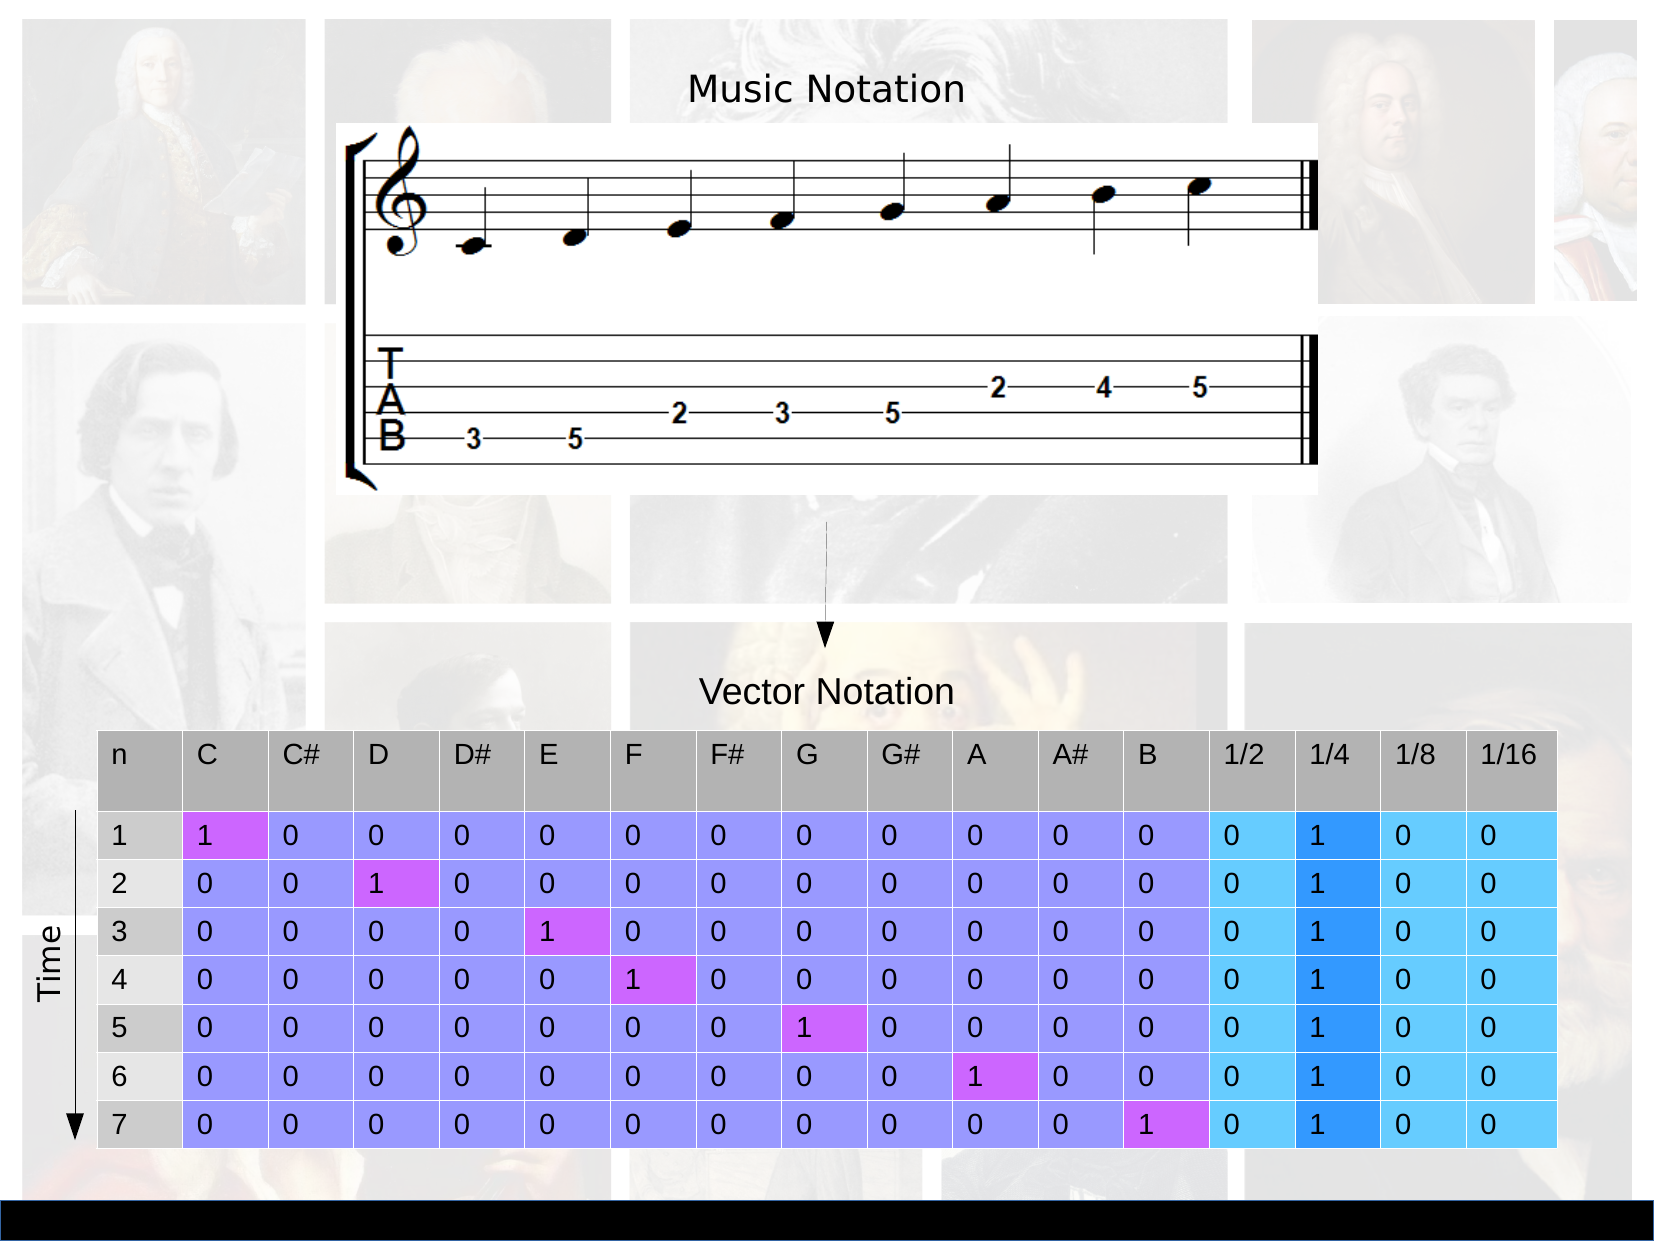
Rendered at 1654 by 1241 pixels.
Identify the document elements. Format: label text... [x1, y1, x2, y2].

table_cell 0 [868, 1101, 952, 1148]
table_cell 0 [440, 860, 524, 907]
table_cell 0 [1381, 956, 1466, 1004]
table_header 1/8 [1381, 731, 1466, 811]
table_cell 0 [1467, 1053, 1557, 1100]
table_cell 0 [440, 1005, 524, 1052]
table_cell 0 [1381, 812, 1466, 859]
table_cell 0 [269, 1005, 353, 1052]
table_header D# [440, 731, 524, 811]
table_cell 0 [269, 812, 353, 859]
table_cell 0 [1039, 1053, 1123, 1100]
table_cell 0 [1210, 1053, 1295, 1100]
table_cell 0 [354, 908, 439, 955]
table_header D [354, 731, 439, 811]
table_cell 0 [1210, 956, 1295, 1004]
table_cell 0 [440, 1101, 524, 1148]
text_box Music Notation [672, 60, 982, 119]
table_header A# [1039, 731, 1123, 811]
table_cell 0 [183, 1053, 268, 1100]
table_cell 0 [183, 860, 268, 907]
table_cell 0 [868, 908, 952, 955]
table_cell 0 [1124, 1053, 1209, 1100]
table_cell 0 [611, 812, 696, 859]
table_cell 0 [354, 1053, 439, 1100]
table_header B [1124, 731, 1209, 811]
table_cell 0 [1381, 1005, 1466, 1052]
table_cell 0 [697, 1101, 781, 1148]
table_cell 0 [782, 956, 867, 1004]
table_cell 0 [269, 860, 353, 907]
table_cell 0 [1467, 956, 1557, 1004]
table_cell 4 [98, 956, 182, 1004]
table_cell 1 [1296, 908, 1380, 955]
table_cell 0 [183, 956, 268, 1004]
table_cell 0 [525, 1101, 610, 1148]
table_cell 0 [525, 860, 610, 907]
table_cell 0 [440, 908, 524, 955]
table_header F# [697, 731, 781, 811]
picture [336, 123, 1318, 496]
table_cell 0 [611, 908, 696, 955]
table_cell 0 [525, 1005, 610, 1052]
table_cell 0 [1210, 908, 1295, 955]
table_cell 1 [1296, 956, 1380, 1004]
table_cell 0 [953, 908, 1038, 955]
table_header F [611, 731, 696, 811]
table_cell 0 [354, 956, 439, 1004]
table_header G# [868, 731, 952, 811]
text_box Vector Notation [684, 663, 970, 721]
table_header E [525, 731, 610, 811]
table_cell 0 [354, 1005, 439, 1052]
table_cell 0 [782, 860, 867, 907]
table_cell 0 [782, 812, 867, 859]
table_header G [782, 731, 867, 811]
table_cell 0 [868, 860, 952, 907]
table_cell 7 [98, 1101, 182, 1148]
table_cell 0 [697, 1053, 781, 1100]
table_cell 1 [1296, 1053, 1380, 1100]
table_cell 3 [98, 908, 182, 955]
table_cell 0 [183, 908, 268, 955]
table_cell 0 [440, 812, 524, 859]
table_cell 0 [269, 908, 353, 955]
table_cell 0 [782, 1101, 867, 1148]
table_cell 0 [440, 956, 524, 1004]
table_cell 1 [525, 908, 610, 955]
table_cell 0 [611, 1005, 696, 1052]
table_cell 0 [1381, 1101, 1466, 1148]
table_cell 0 [1039, 908, 1123, 955]
table_cell 0 [953, 860, 1038, 907]
table_cell 0 [1124, 812, 1209, 859]
table_cell 1 [782, 1005, 867, 1052]
table_cell 5 [98, 1005, 182, 1052]
table_cell 0 [525, 956, 610, 1004]
table_cell 0 [1467, 1005, 1557, 1052]
table_cell 0 [868, 1053, 952, 1100]
table_cell 0 [868, 1005, 952, 1052]
table_cell 0 [697, 860, 781, 907]
table_cell 0 [354, 812, 439, 859]
table_cell 0 [868, 956, 952, 1004]
table_cell 0 [440, 1053, 524, 1100]
table_cell 0 [525, 812, 610, 859]
table_cell 0 [611, 860, 696, 907]
table_cell 0 [697, 908, 781, 955]
table_cell 0 [611, 1101, 696, 1148]
table_header 1/4 [1296, 731, 1380, 811]
table_cell 0 [269, 956, 353, 1004]
table_cell 0 [1381, 908, 1466, 955]
table_cell 0 [354, 1101, 439, 1148]
table_cell 0 [269, 1101, 353, 1148]
table_header C [183, 731, 268, 811]
text_box Time [23, 910, 76, 1017]
table_cell 0 [1210, 860, 1295, 907]
table_cell 0 [1467, 908, 1557, 955]
table_cell 0 [1039, 812, 1123, 859]
table_cell 0 [1039, 860, 1123, 907]
table_cell 1 [183, 812, 268, 859]
table_cell 0 [1210, 812, 1295, 859]
table_header C# [269, 731, 353, 811]
table_cell 0 [697, 812, 781, 859]
table_header 1/16 [1467, 731, 1557, 811]
table_cell 0 [953, 812, 1038, 859]
table_cell 0 [953, 1005, 1038, 1052]
table_cell 1 [1296, 812, 1380, 859]
table_cell 1 [1124, 1101, 1209, 1148]
table_cell 1 [953, 1053, 1038, 1100]
table_cell 0 [782, 1053, 867, 1100]
table_cell 0 [1039, 1005, 1123, 1052]
table_cell 1 [1296, 1005, 1380, 1052]
table_cell 0 [953, 1101, 1038, 1148]
table_cell 0 [697, 1005, 781, 1052]
table_cell 0 [1039, 1101, 1123, 1148]
table_cell 1 [1296, 860, 1380, 907]
table_header 1/2 [1210, 731, 1295, 811]
table_cell 0 [868, 812, 952, 859]
table_header A [953, 731, 1038, 811]
table_cell 1 [611, 956, 696, 1004]
table_cell 2 [98, 860, 182, 907]
table_cell 0 [183, 1005, 268, 1052]
table_cell 0 [1467, 812, 1557, 859]
table_cell 0 [1039, 956, 1123, 1004]
table_cell 0 [1124, 956, 1209, 1004]
table_header n [98, 731, 182, 811]
table_cell 0 [953, 956, 1038, 1004]
table_cell 0 [1124, 908, 1209, 955]
table_cell 0 [1381, 860, 1466, 907]
table_cell 1 [1296, 1101, 1380, 1148]
table_cell 6 [98, 1053, 182, 1100]
table_cell 0 [697, 956, 781, 1004]
table_cell 0 [1467, 1101, 1557, 1148]
table_cell 1 [354, 860, 439, 907]
table_cell 0 [183, 1101, 268, 1148]
table_cell 1 [98, 812, 182, 859]
table_cell 0 [1124, 860, 1209, 907]
table_cell 0 [525, 1053, 610, 1100]
table_cell 0 [611, 1053, 696, 1100]
table_cell 0 [782, 908, 867, 955]
table_cell 0 [1381, 1053, 1466, 1100]
table_cell 0 [1210, 1101, 1295, 1148]
table_cell 0 [1124, 1005, 1209, 1052]
table_cell 0 [1210, 1005, 1295, 1052]
table_cell 0 [269, 1053, 353, 1100]
table_cell 0 [1467, 860, 1557, 907]
